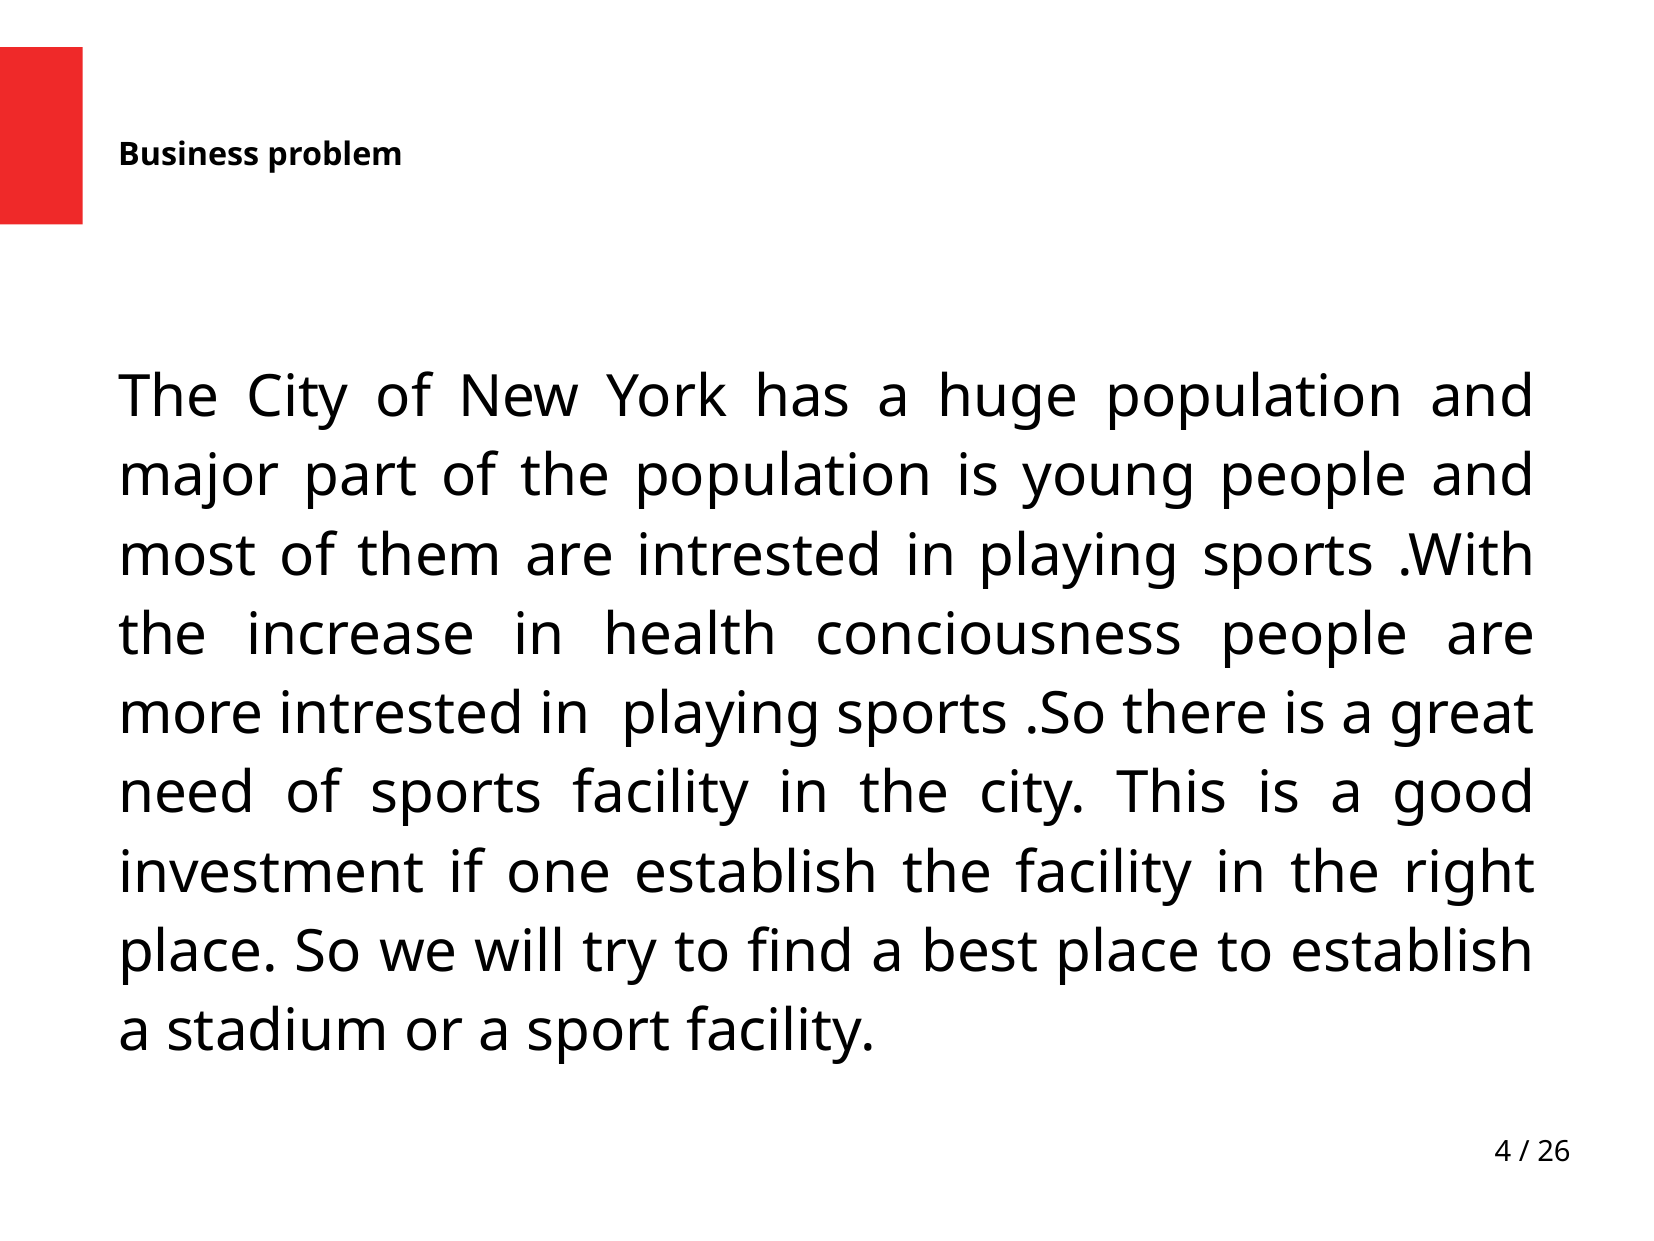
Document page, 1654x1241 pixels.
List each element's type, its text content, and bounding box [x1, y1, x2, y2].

title Business problem [118, 49, 1571, 257]
list The City of New York has a huge population and major part of the population is young people and most of them are intrested in playing sports .With the increase in health conciousness people are more intrested in playing sports .So there is a great need of sports facility in the city. This is a good investment if one establish the facility in the right place. So we will try to find a best place to establish a stadium or a sport facility. [118, 354, 1536, 1074]
